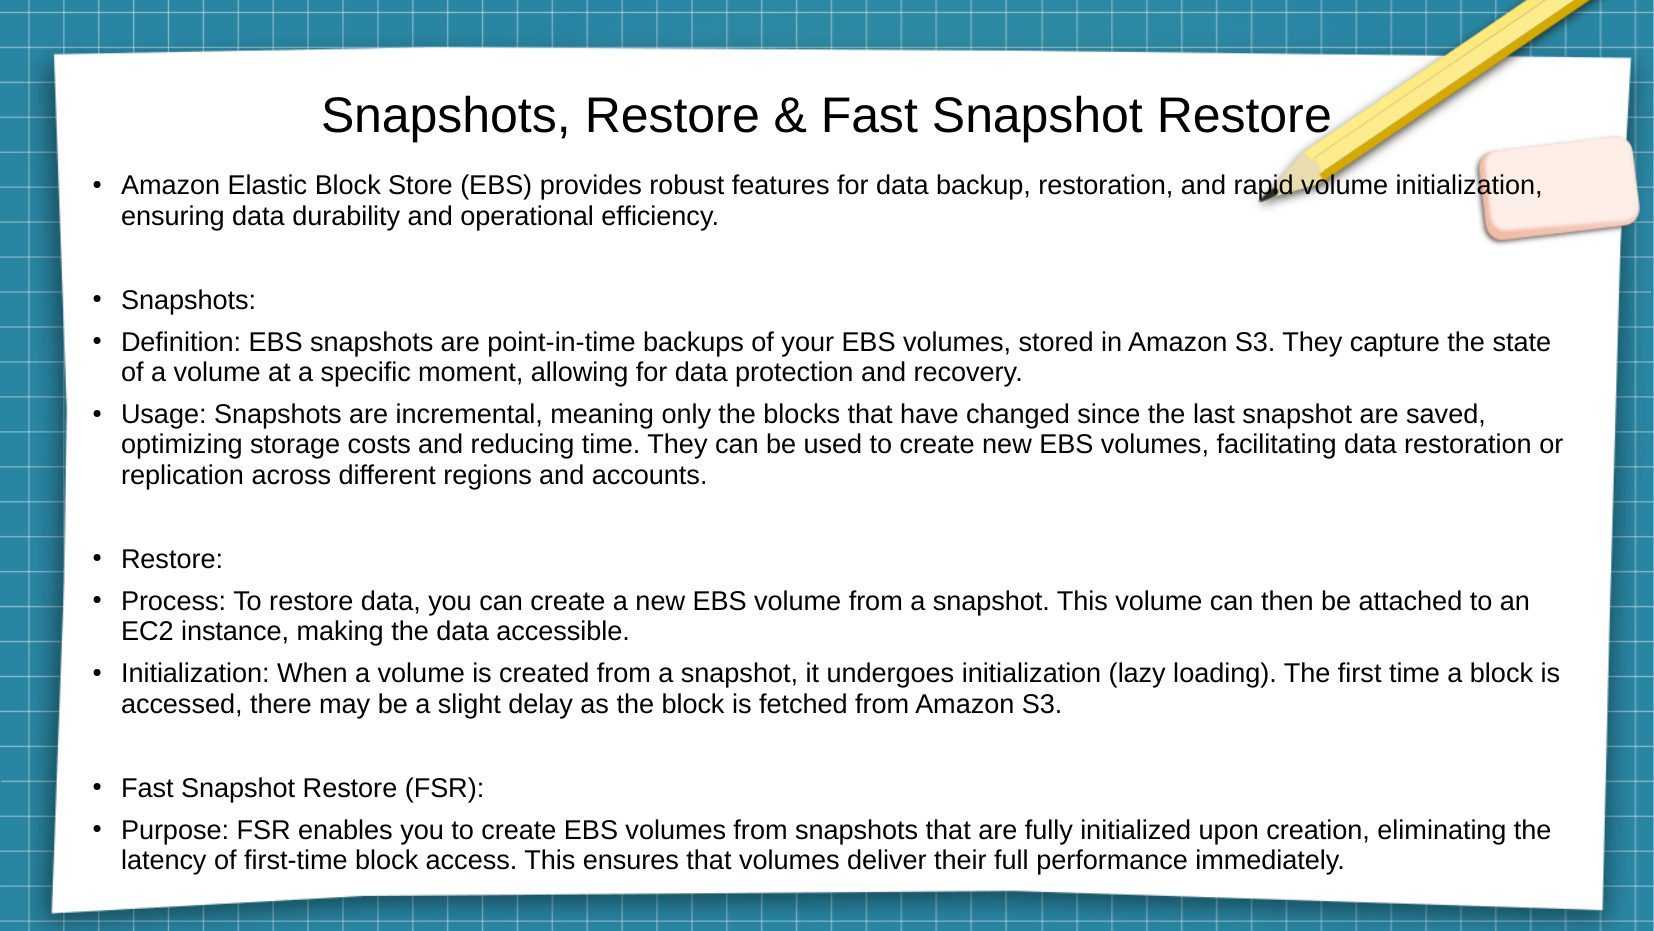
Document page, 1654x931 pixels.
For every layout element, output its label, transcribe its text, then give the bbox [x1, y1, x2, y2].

title Snapshots, Restore & Fast Snapshot Restore [82, 37, 1571, 170]
picture [0, 0, 1654, 931]
list Amazon Elastic Block Store (EBS) provides robust features for data backup, restoration, and rapid volume initialization, ensuring data durability and operational efficiency. Snapshots: Definition: EBS snapshots are point-in-time backups of your EBS volumes, stored in Amazon S3. They capture the state of a volume at a specific moment, allowing for data protection and recovery. Usage: Snapshots are incremental, meaning only the blocks that have changed since the last snapshot are saved, optimizing storage costs and reducing time. They can be used to create new EBS volumes, facilitating data restoration or replication across different regions and accounts. Restore: Process: To restore data, you can create a new EBS volume from a snapshot. This volume can then be attached to an EC2 instance, making the data accessible. Initialization: When a volume is created from a snapshot, it undergoes initialization (lazy loading). The first time a block is accessed, there may be a slight delay as the block is fetched from Amazon S3. Fast Snapshot Restore (FSR): Purpose: FSR enables you to create EBS volumes from snapshots that are fully initialized upon creation, eliminating the latency of first-time block access. This ensures that volumes deliver their full performance immediately. [82, 170, 1571, 889]
